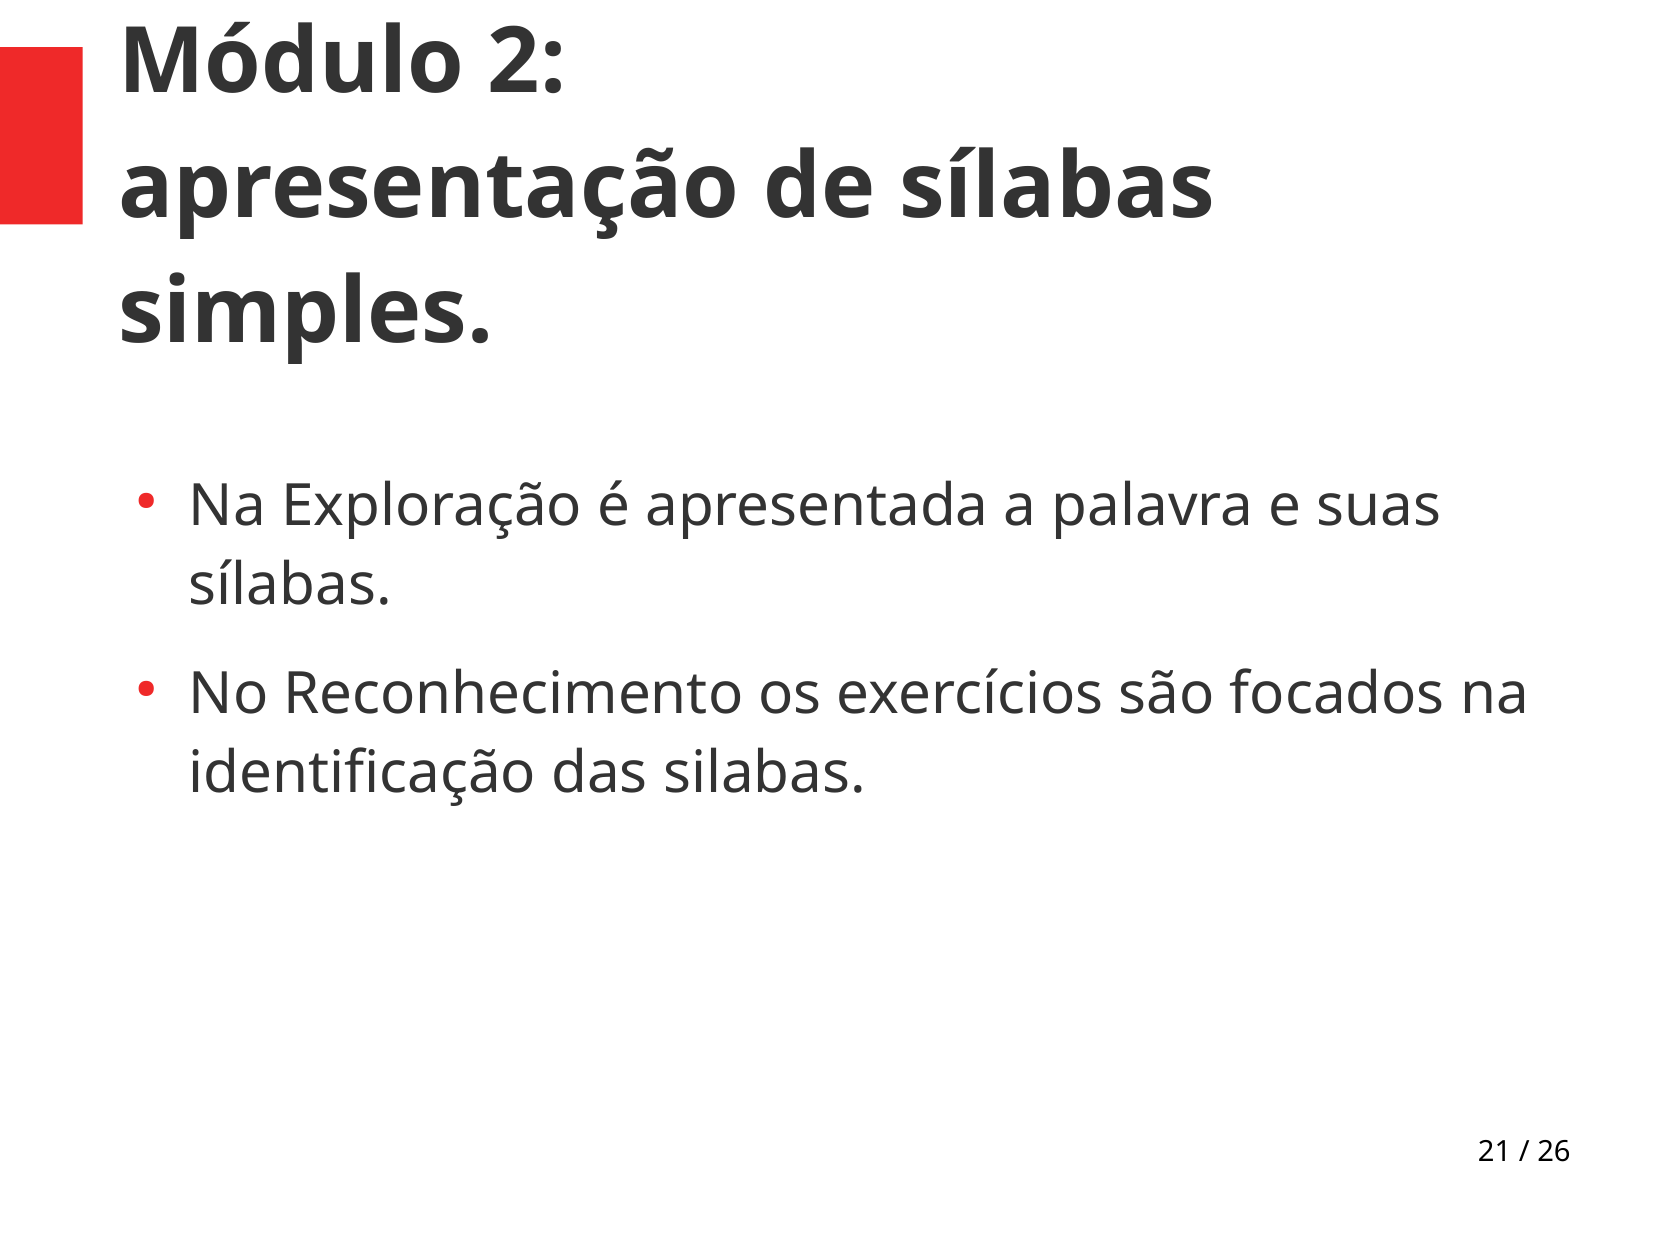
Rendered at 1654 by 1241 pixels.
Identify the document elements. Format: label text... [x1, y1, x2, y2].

title Módulo 2: apresentação de sílabas simples. [118, 21, 1571, 343]
list Na Exploração é apresentada a palavra e suas sílabas. No Reconhecimento os exercícios são focados na identificação das silabas. [118, 354, 1536, 1074]
